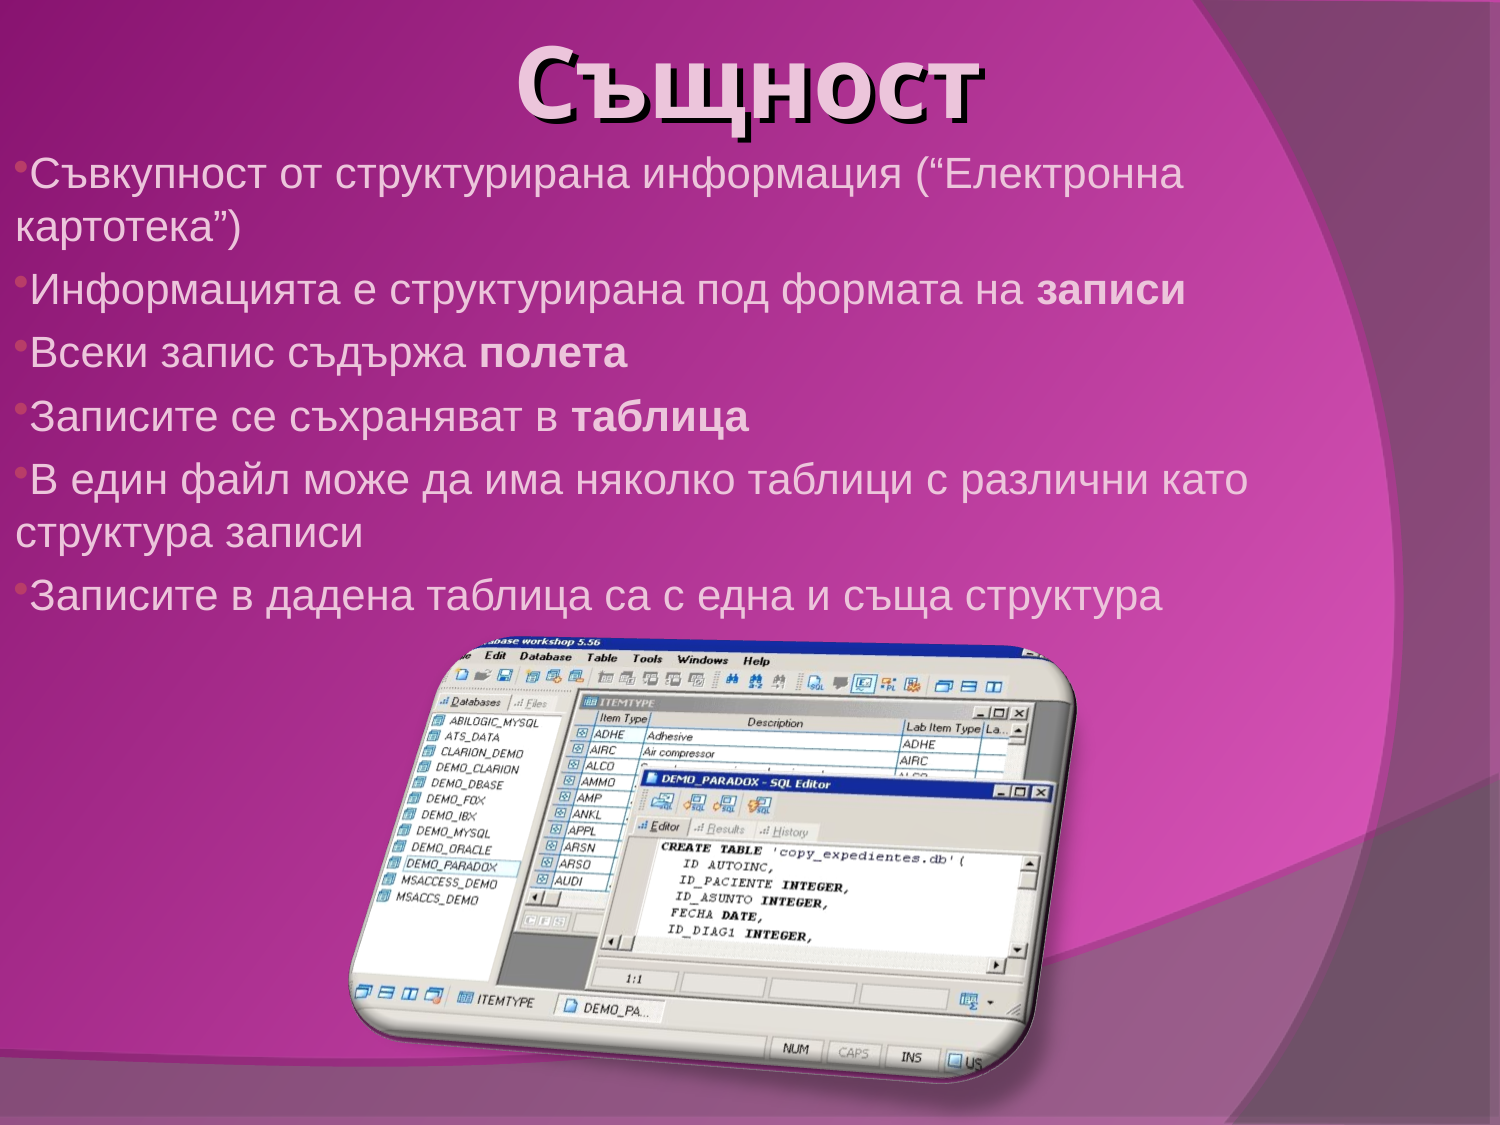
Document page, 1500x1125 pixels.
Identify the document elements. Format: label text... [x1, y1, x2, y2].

list Съвкупност от структурирана информация (“Електронна картотека”) Информацията е структурирана под формата на записи Всеки запис съдържа полета Записите се съхраняват в таблица В един файл може да има няколко таблици с различни като структура записи Записите в дадена таблица са с една и съща структура [0, 137, 1329, 627]
title Същност [135, 0, 1361, 157]
picture [294, 621, 1130, 1125]
